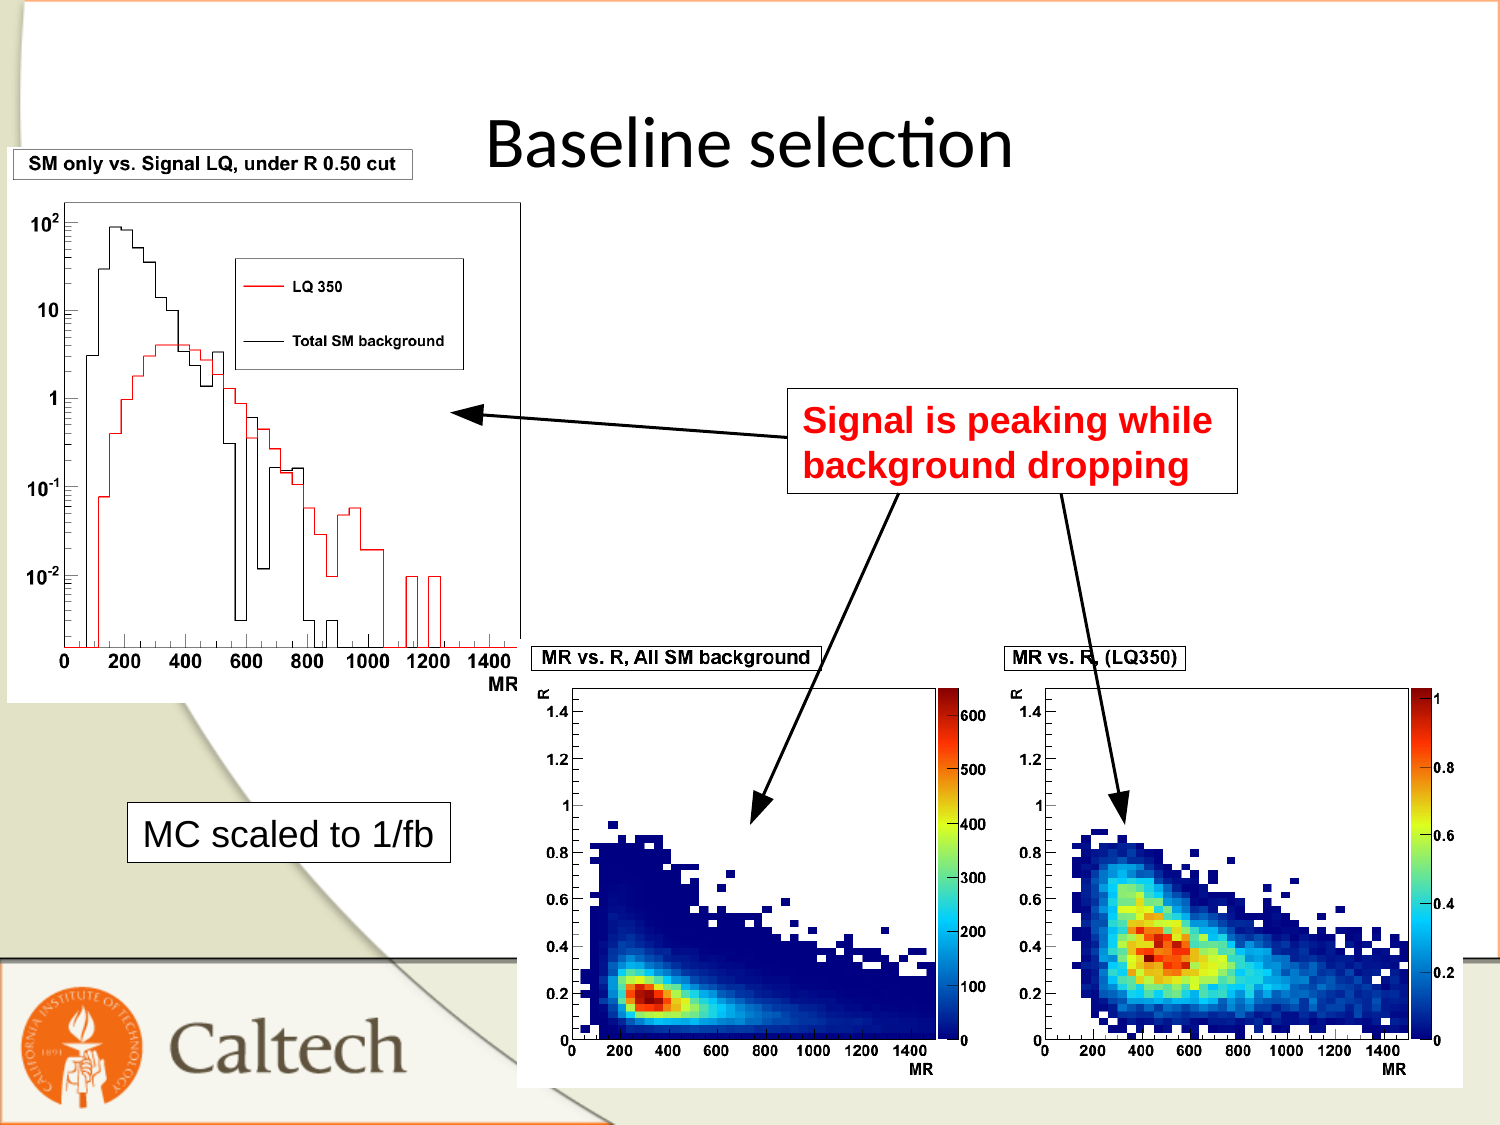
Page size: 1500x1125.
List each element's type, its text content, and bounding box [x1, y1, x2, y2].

title Baseline selection [75, 20, 1426, 257]
text_box MC scaled to 1/fb [127, 802, 451, 863]
text_box Signal is peaking while background dropping [787, 388, 1238, 494]
picture [0, 0, 1500, 1125]
